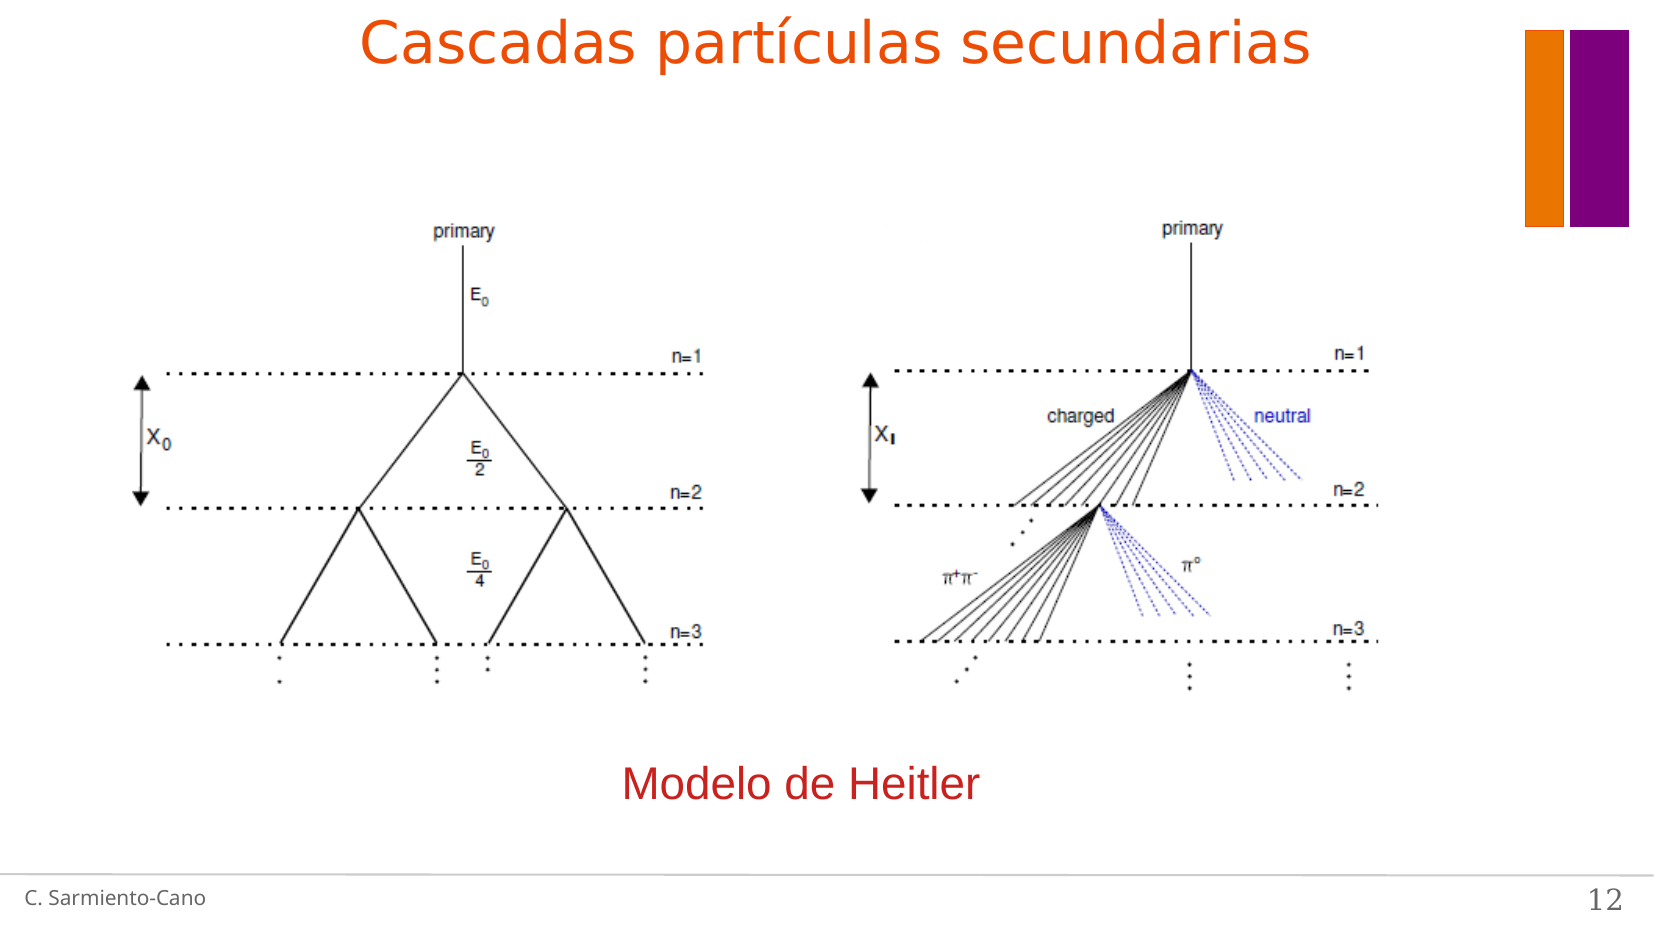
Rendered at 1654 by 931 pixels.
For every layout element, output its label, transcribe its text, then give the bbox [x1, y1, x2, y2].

text_box Modelo de Heitler [453, 750, 1079, 817]
picture [95, 183, 761, 698]
title Cascadas partículas secundarias [82, 0, 1519, 103]
picture [812, 174, 1516, 709]
